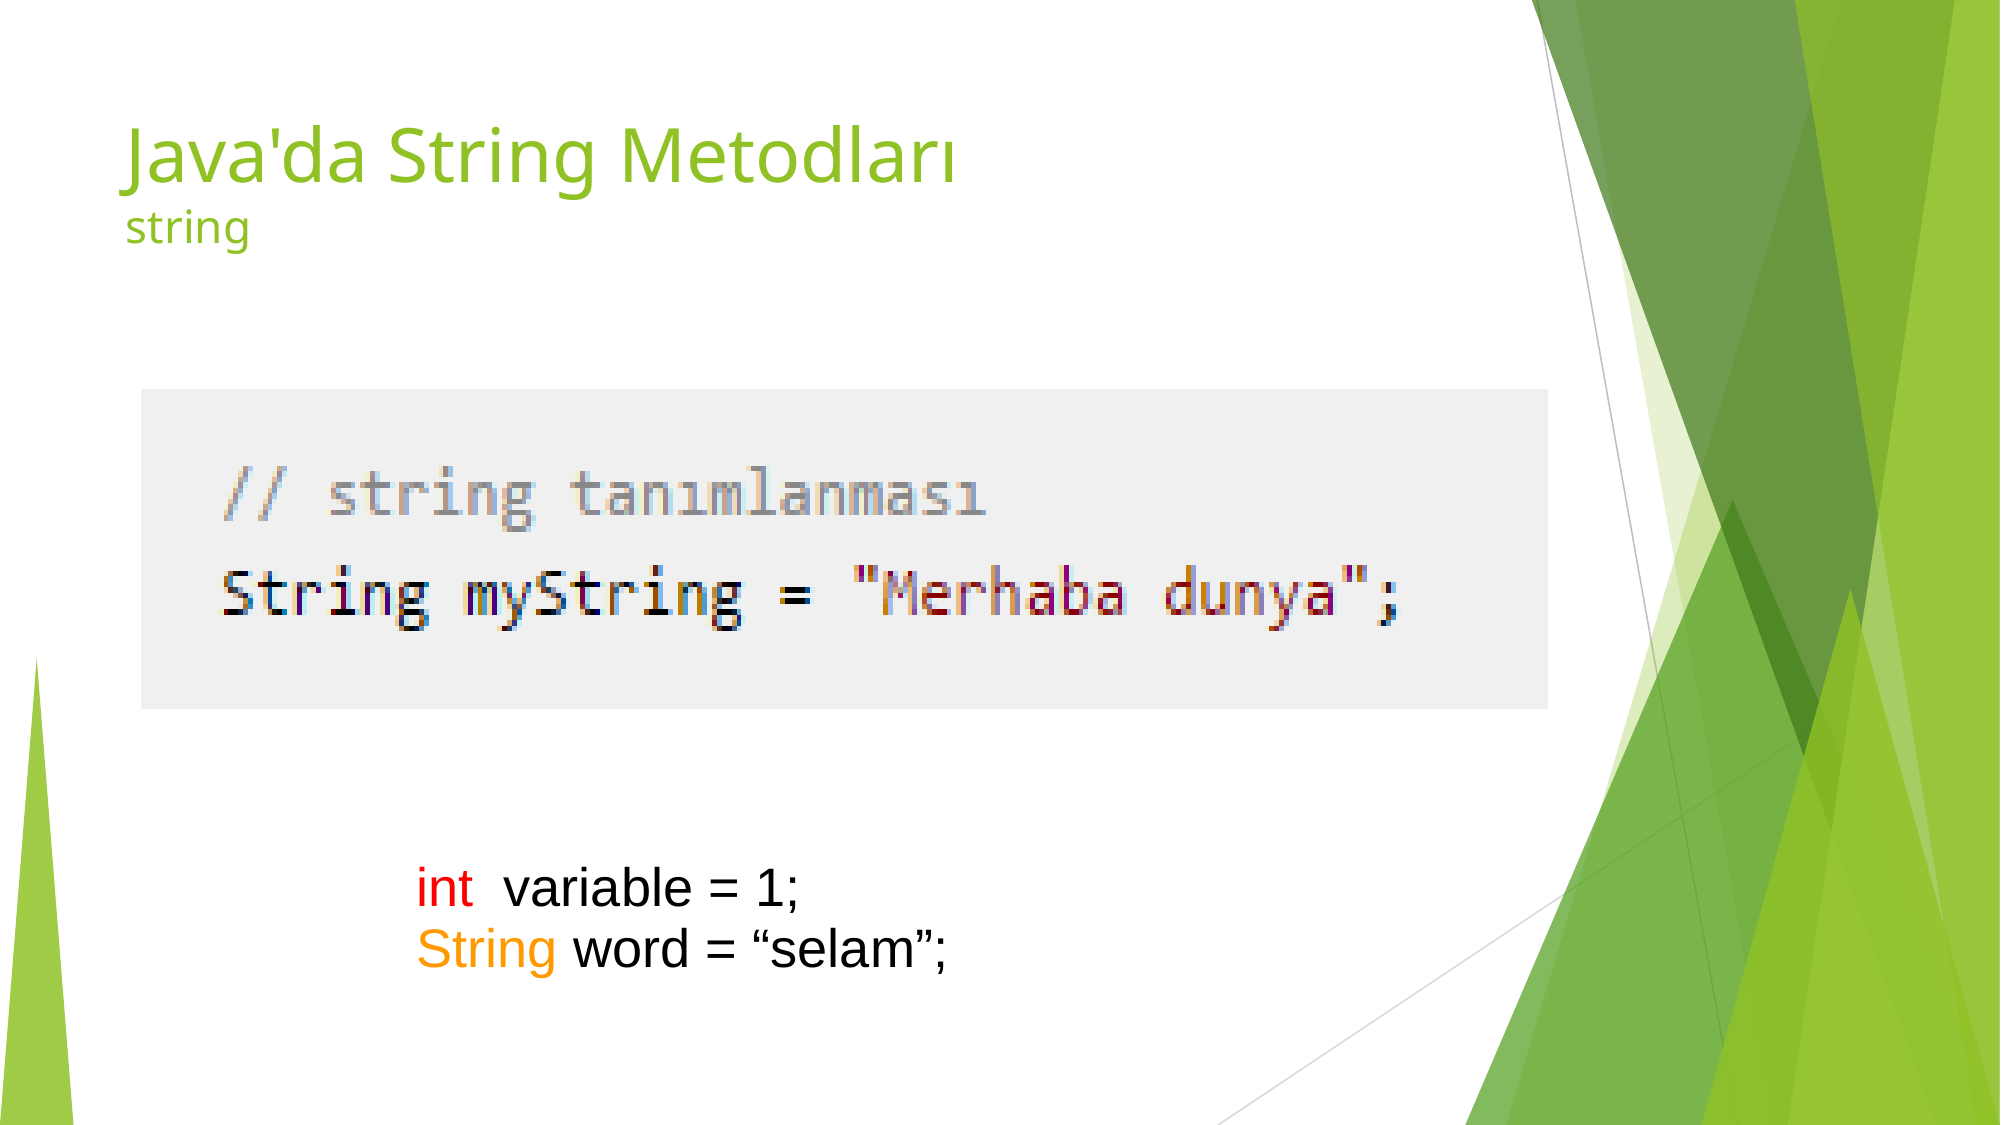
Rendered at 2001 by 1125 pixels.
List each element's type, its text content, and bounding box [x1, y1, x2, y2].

title Java'da String Metodları string [111, 99, 1522, 317]
text_box int variable = 1; String word = “selam”; [401, 850, 1276, 1047]
picture [141, 389, 1548, 709]
